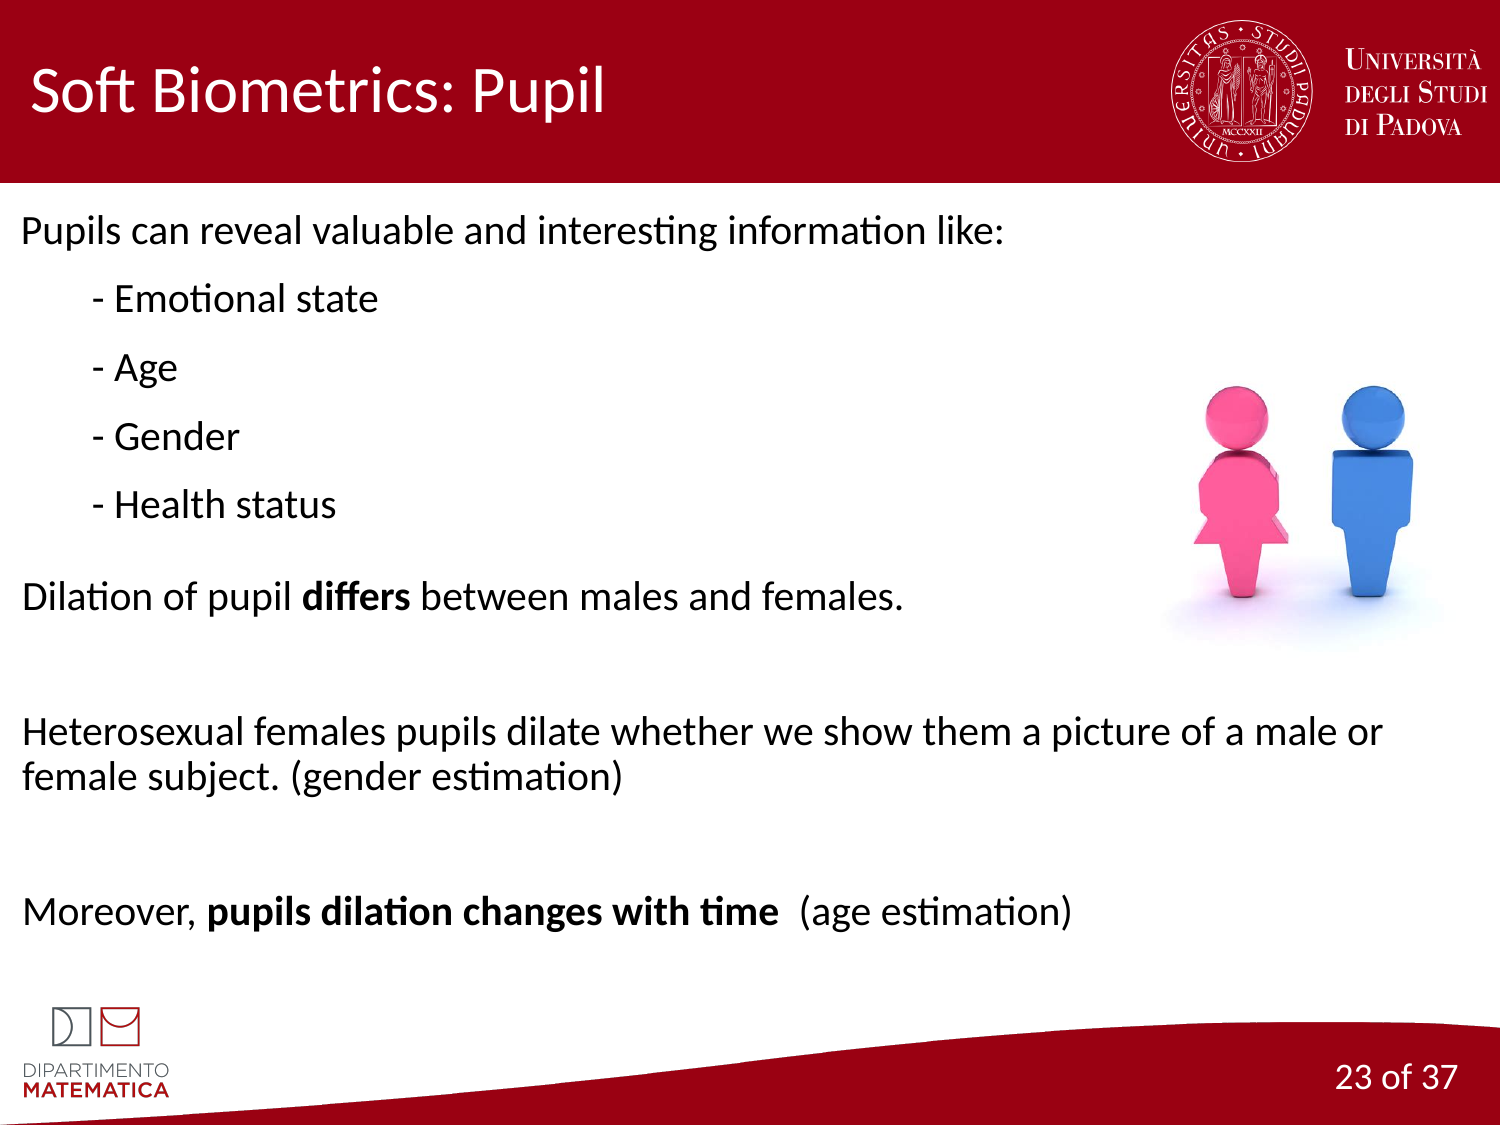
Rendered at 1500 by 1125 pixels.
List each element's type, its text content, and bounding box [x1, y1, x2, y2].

list Dilation of pupil differs between males and females. Heterosexual females pupils dilate whether we show them a picture of a male or female subject. (gender estimation) Moreover, pupils dilation changes with time (age estimation) [0, 566, 1426, 747]
picture [1130, 345, 1487, 702]
picture [1171, 20, 1487, 162]
title Soft Biometrics: Pupil [0, 0, 1159, 183]
list Pupils can reveal valuable and interesting information like: - Emotional state - Age - Gender - Health status [0, 200, 1424, 381]
picture [0, 1007, 1500, 1125]
slide_number 23 of 37 [1136, 1044, 1474, 1104]
